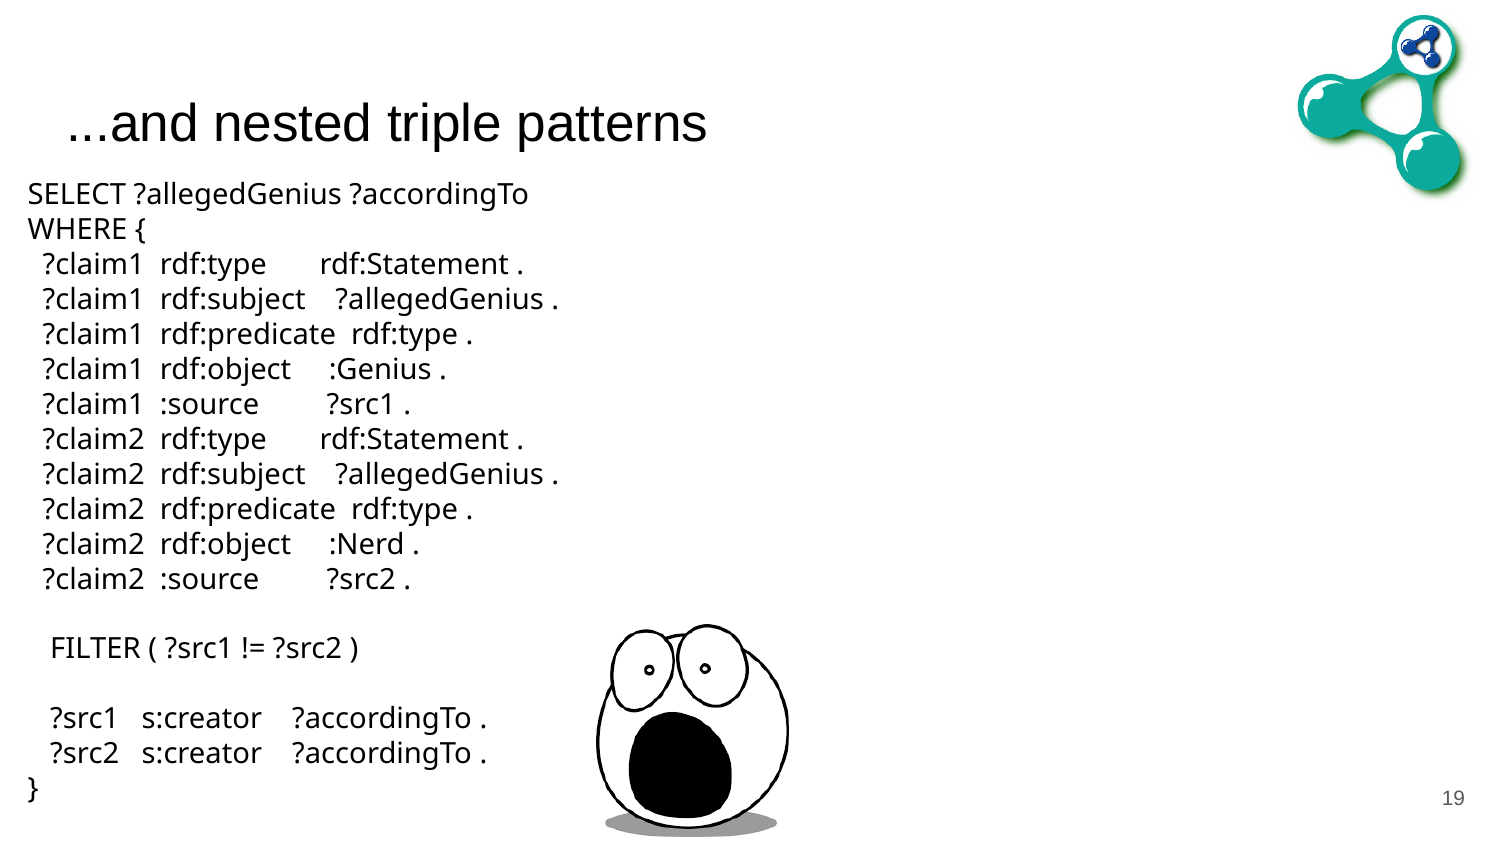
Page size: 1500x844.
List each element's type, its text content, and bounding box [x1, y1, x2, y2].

picture [1287, 11, 1482, 206]
slide_number <number> [1389, 764, 1480, 830]
title ...and nested triple patterns [51, 72, 1287, 167]
picture [596, 624, 789, 837]
text_box SELECT ?allegedGenius ?accordingTo WHERE { ?claim1 rdf:type rdf:Statement . ?claim1 rdf:subject ?allegedGenius . ?claim1 rdf:predicate rdf:type . ?claim1 rdf:object :Genius . ?claim1 :source ?src1 . ?claim2 rdf:type rdf:Statement . ?claim2 rdf:subject ?allegedGenius . ?claim2 rdf:predicate rdf:type . ?claim2 rdf:object :Nerd . ?claim2 :source ?src2 . FILTER ( ?src1 != ?src2 ) ?src1 s:creator ?accordingTo . ?src2 s:creator ?accordingTo . } [12, 160, 718, 820]
